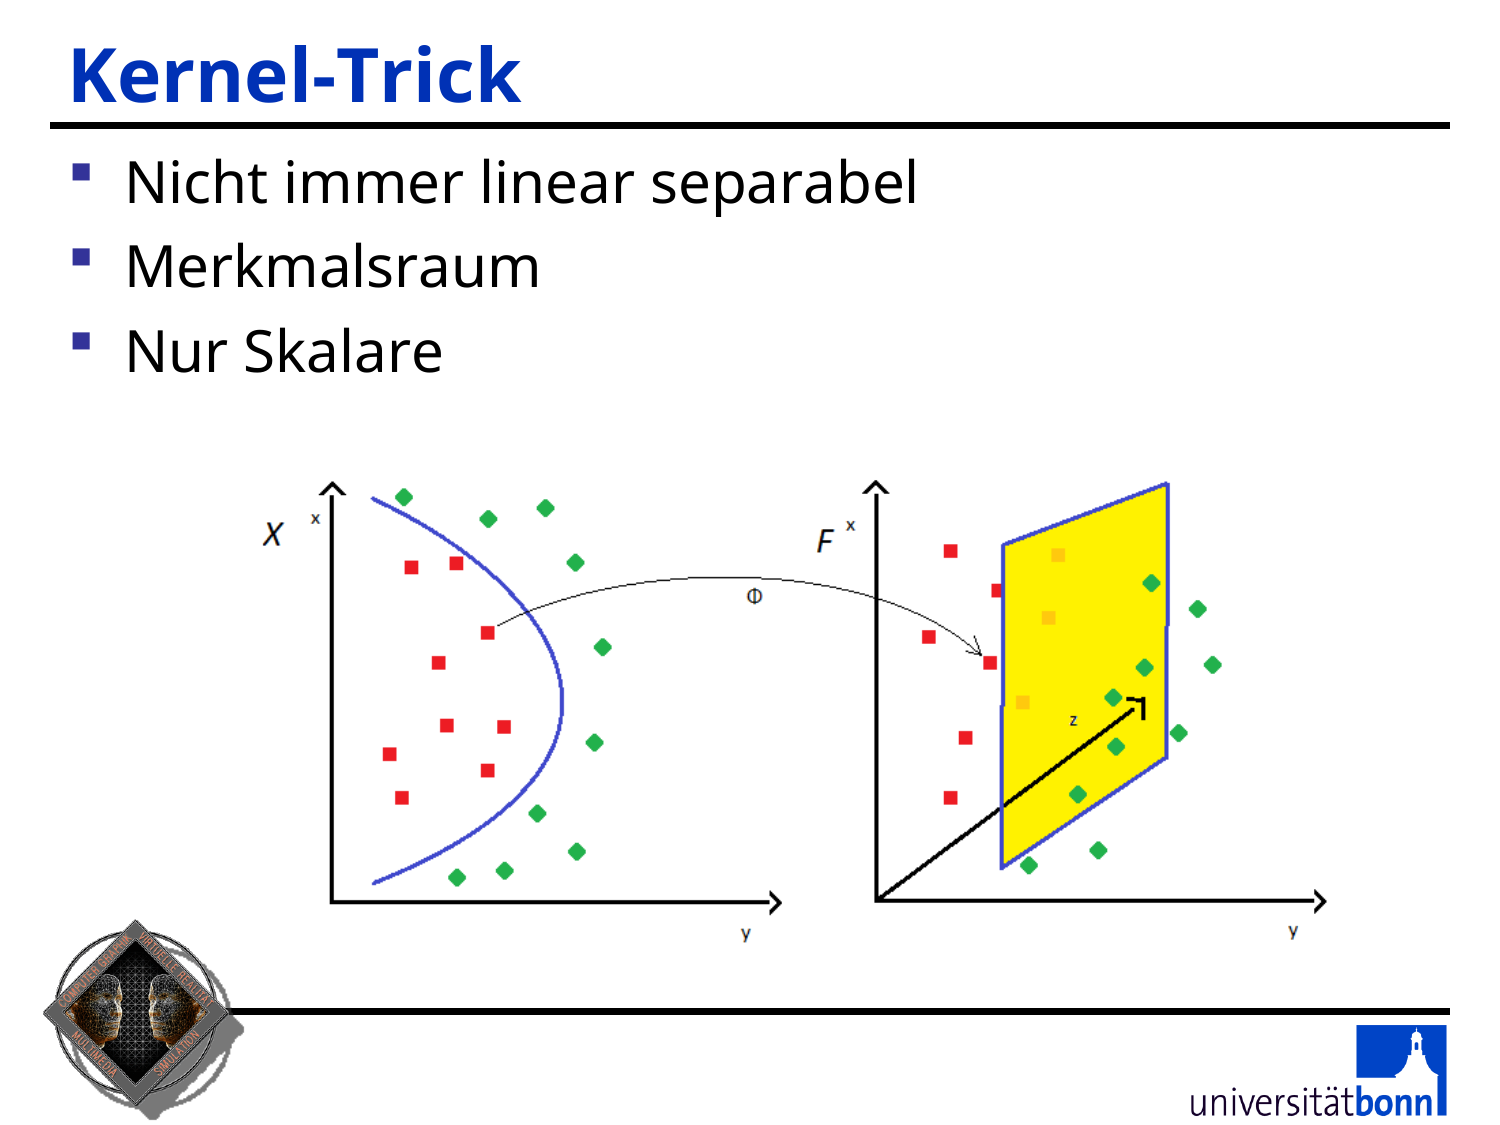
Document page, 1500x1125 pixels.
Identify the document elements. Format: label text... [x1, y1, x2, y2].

list Nicht immer linear separabel Merkmalsraum Nur Skalare [53, 137, 1406, 555]
picture [41, 917, 229, 1106]
picture [1189, 1023, 1448, 1117]
picture [236, 419, 1441, 963]
title Kernel-Trick [53, 18, 1447, 126]
